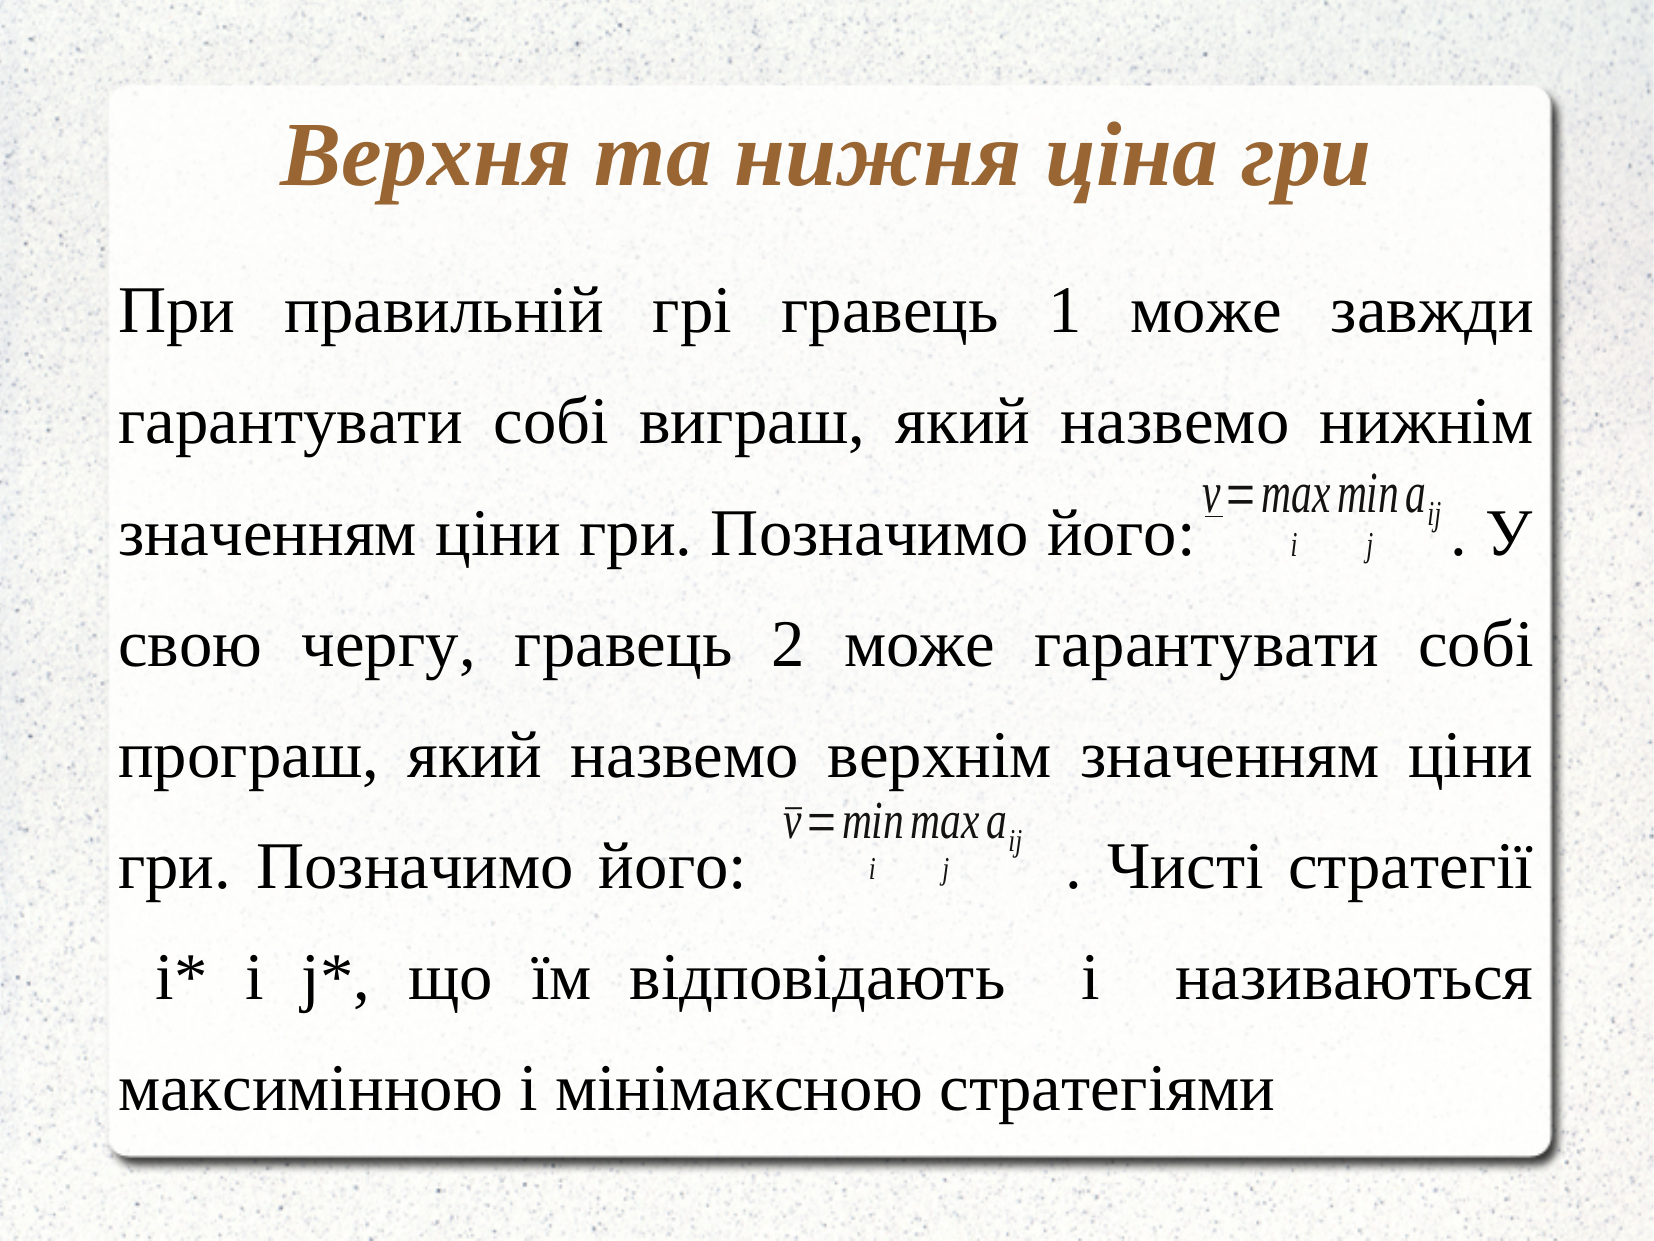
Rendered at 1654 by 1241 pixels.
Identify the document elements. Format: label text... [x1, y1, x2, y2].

title Верхня та нижня ціна гри [118, 96, 1536, 213]
picture [0, 0, 1654, 1241]
list При правильній грі гравець 1 може завжди гарантувати собі виграш, який назвемо нижнім значенням ціни гри. Позначимо його: . У свою чергу, гравець 2 може гарантувати собі програш, який назвемо верхнім значенням ціни гри. Позначимо його: . Чисті стратегії i* і j*, що їм відповідають і називаються максимінною і мінімаксною стратегіями [118, 236, 1536, 1146]
